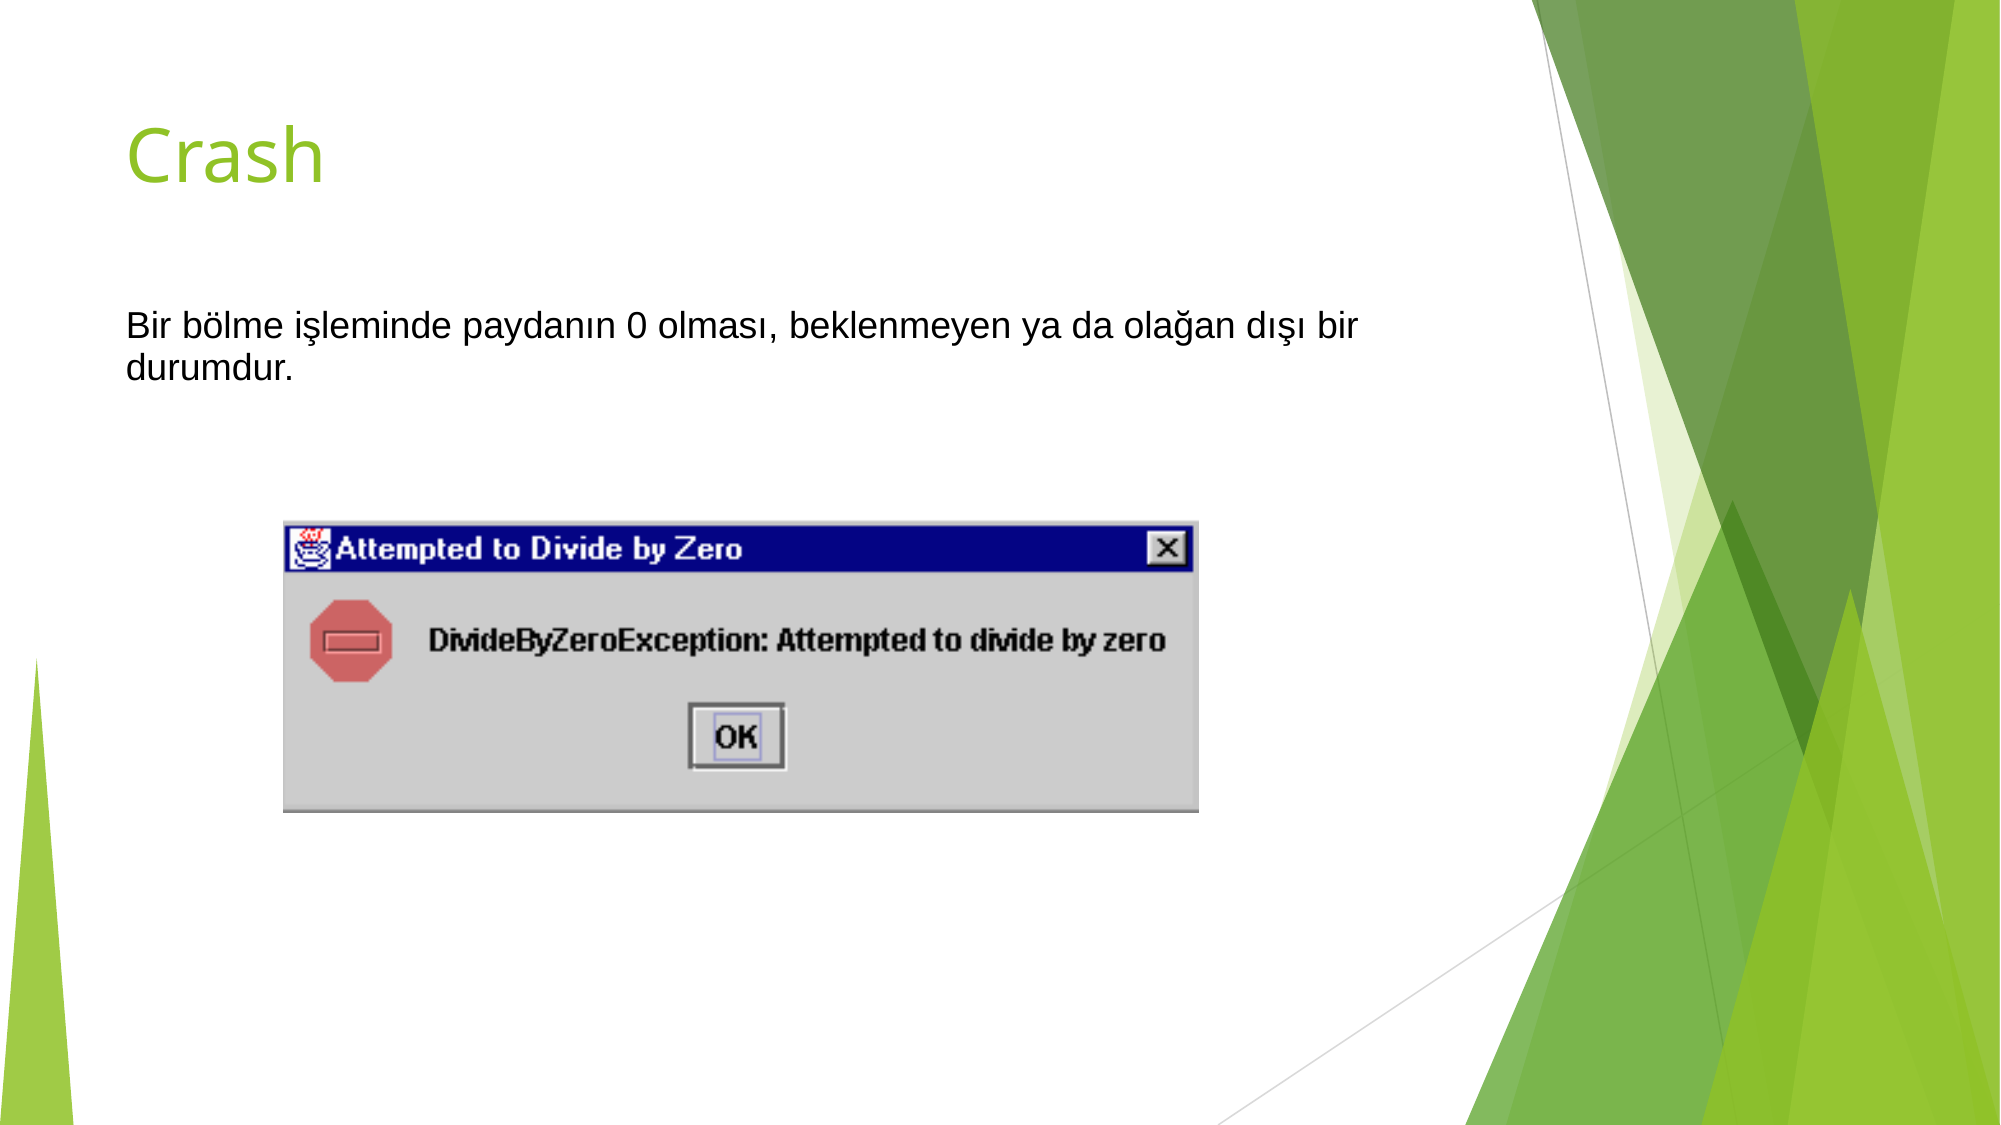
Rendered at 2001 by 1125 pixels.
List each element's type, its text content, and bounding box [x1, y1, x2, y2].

picture [283, 519, 1199, 813]
title Crash [111, 99, 1522, 297]
text_box Bir bölme işleminde paydanın 0 olması, beklenmeyen ya da olağan dışı bir durumdur. [111, 297, 1536, 439]
